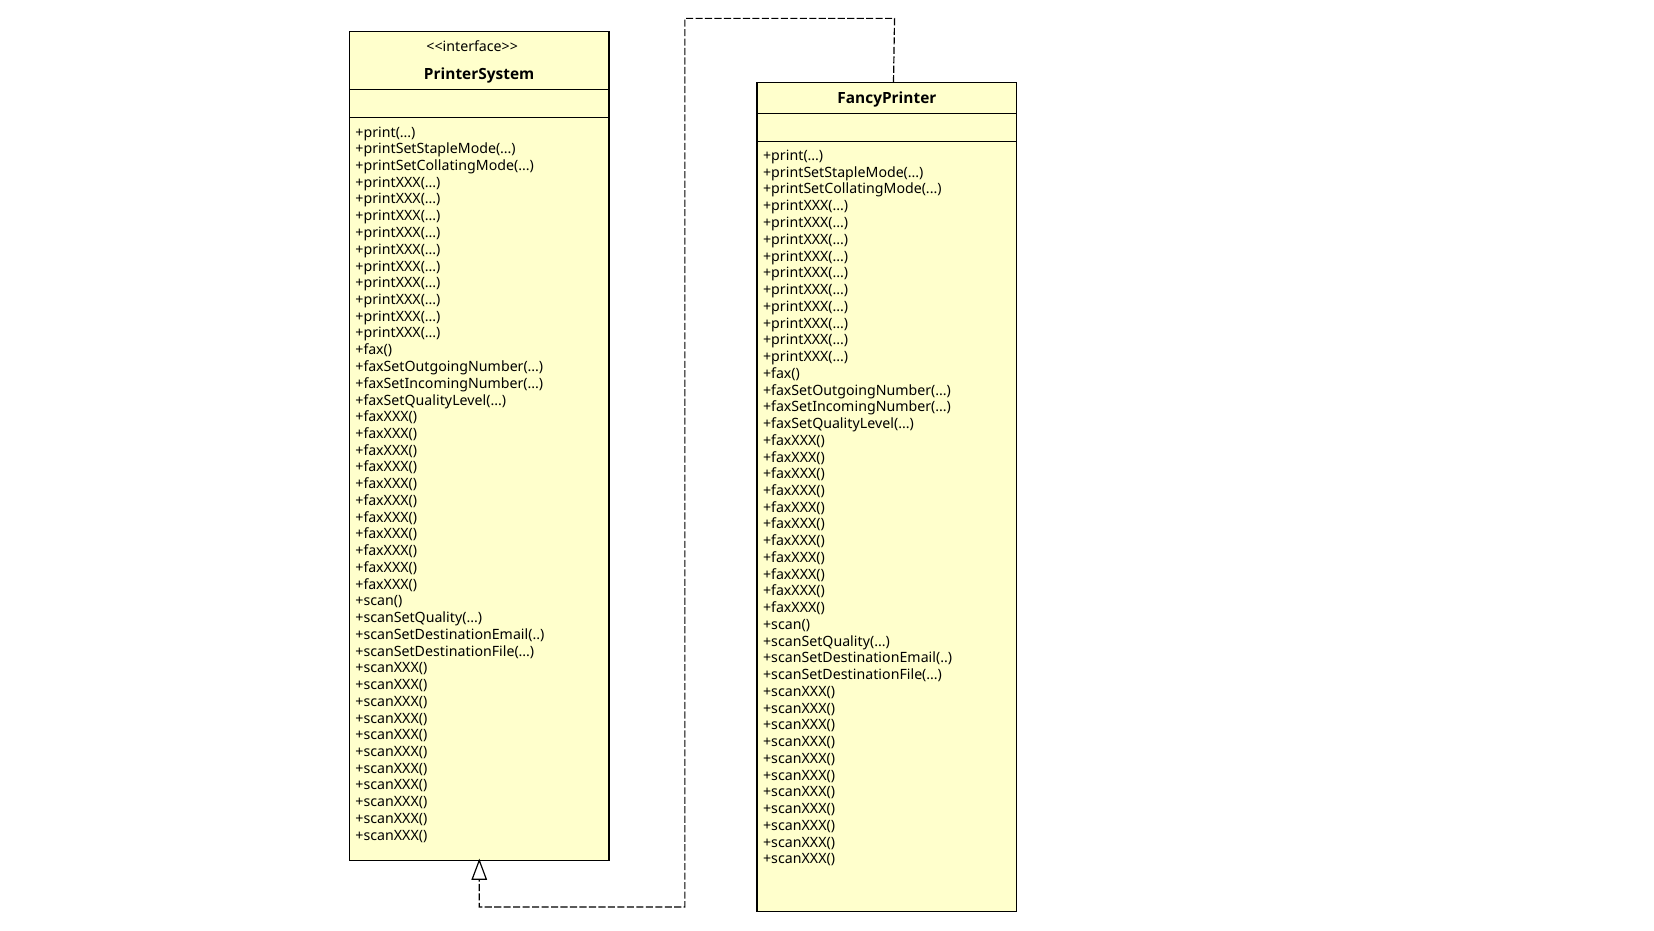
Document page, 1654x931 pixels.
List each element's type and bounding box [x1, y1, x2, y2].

picture [330, 0, 1035, 931]
